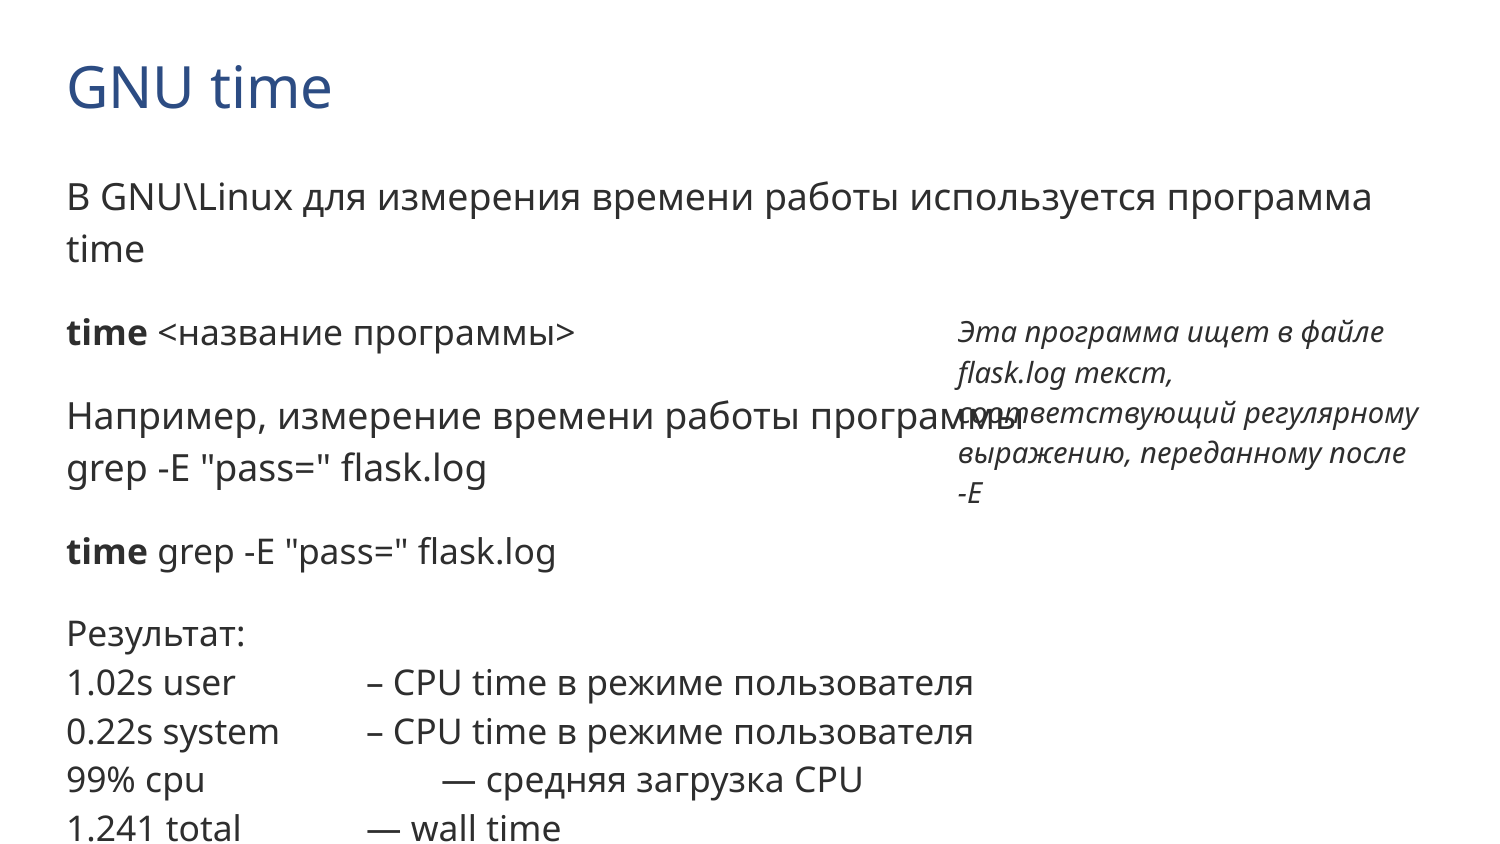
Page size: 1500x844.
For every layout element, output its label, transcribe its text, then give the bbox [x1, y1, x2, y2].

list В GNU\Linux для измерения времени работы используется программа time time <название программы> Например, измерение времени работы программы grep -E "pass=" flask.log time grep -E "pass=" flask.log Результат: 1.02s user – CPU time в режиме пользователя 0.22s system – CPU time в режиме пользователя 99% cpu — средняя загрузка CPU 1.241 total — wall time [51, 151, 1449, 821]
title GNU time [51, 35, 1449, 130]
text_box Эта программа ищет в файле flask.log текст, соответствующий регулярному выражению, переданному после -E [942, 293, 1435, 525]
